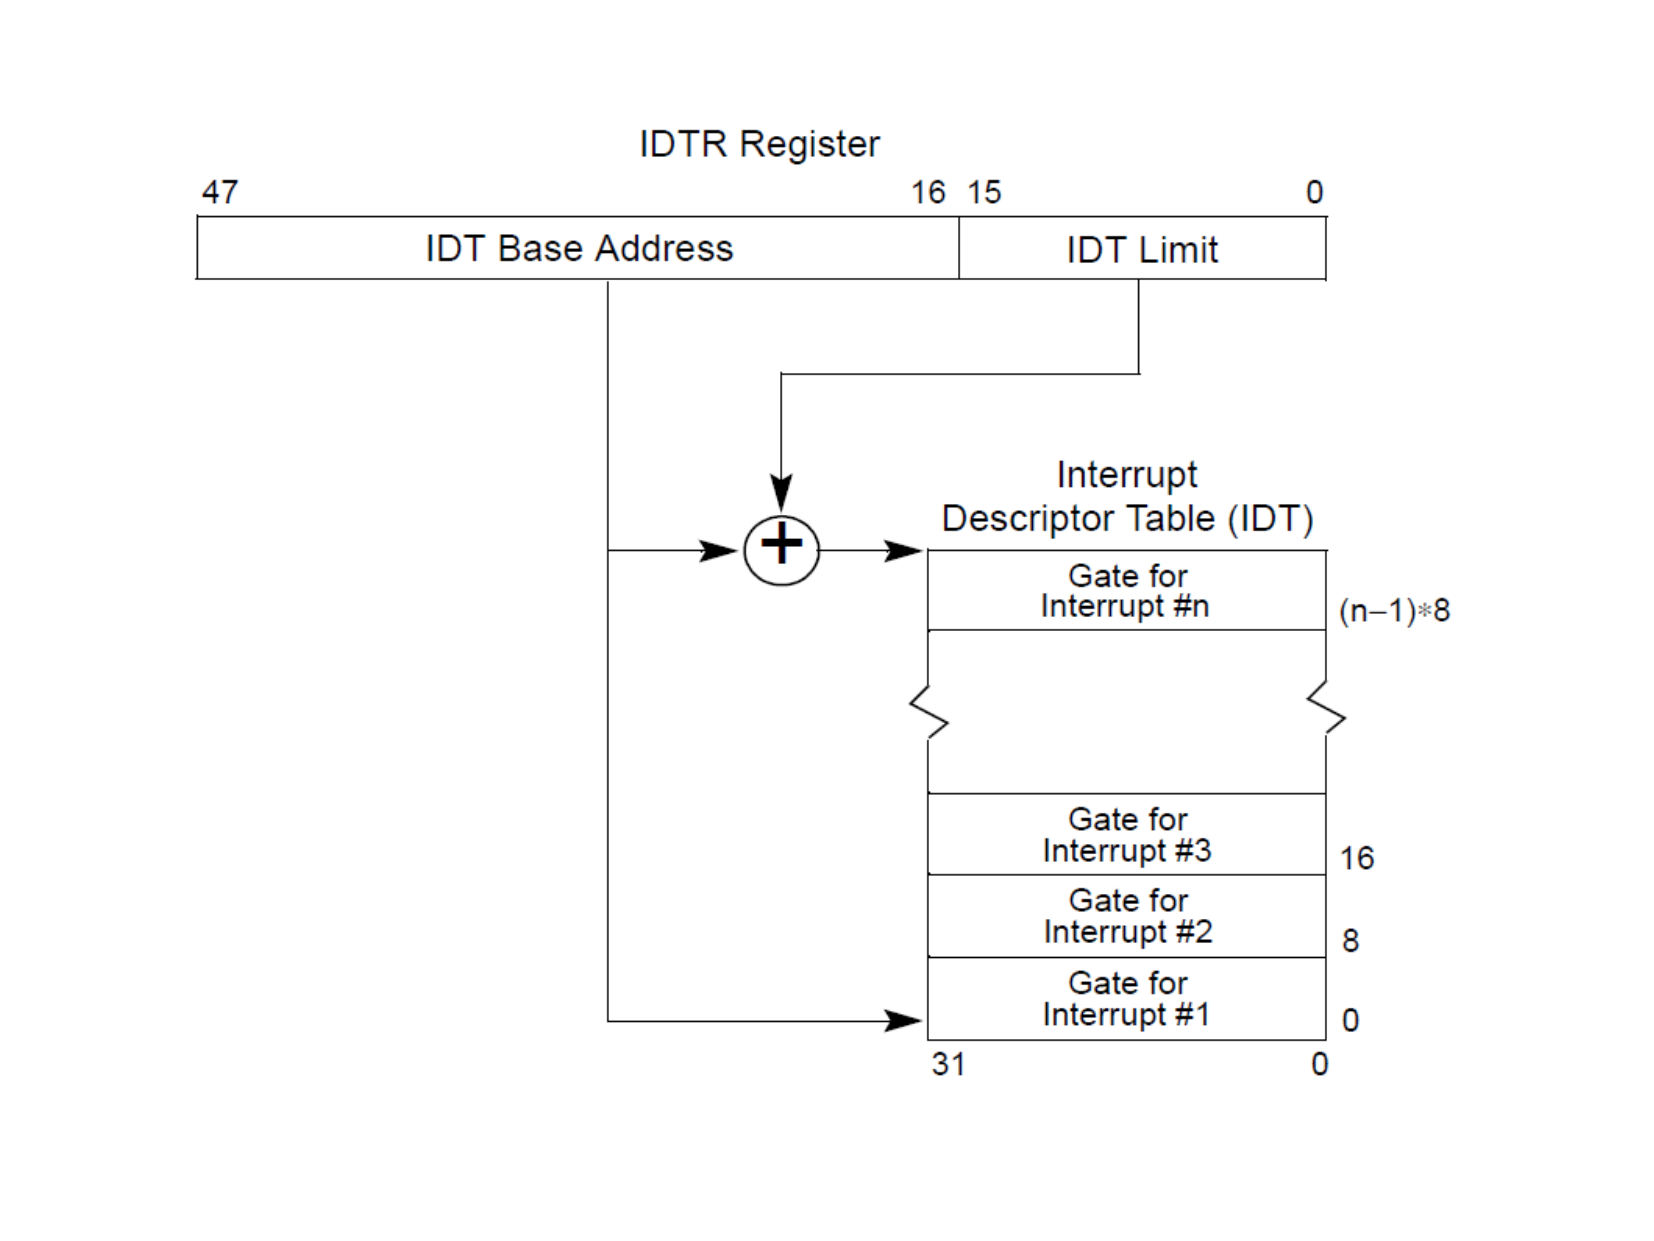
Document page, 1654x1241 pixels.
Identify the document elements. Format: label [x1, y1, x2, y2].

picture [150, 96, 1480, 1088]
